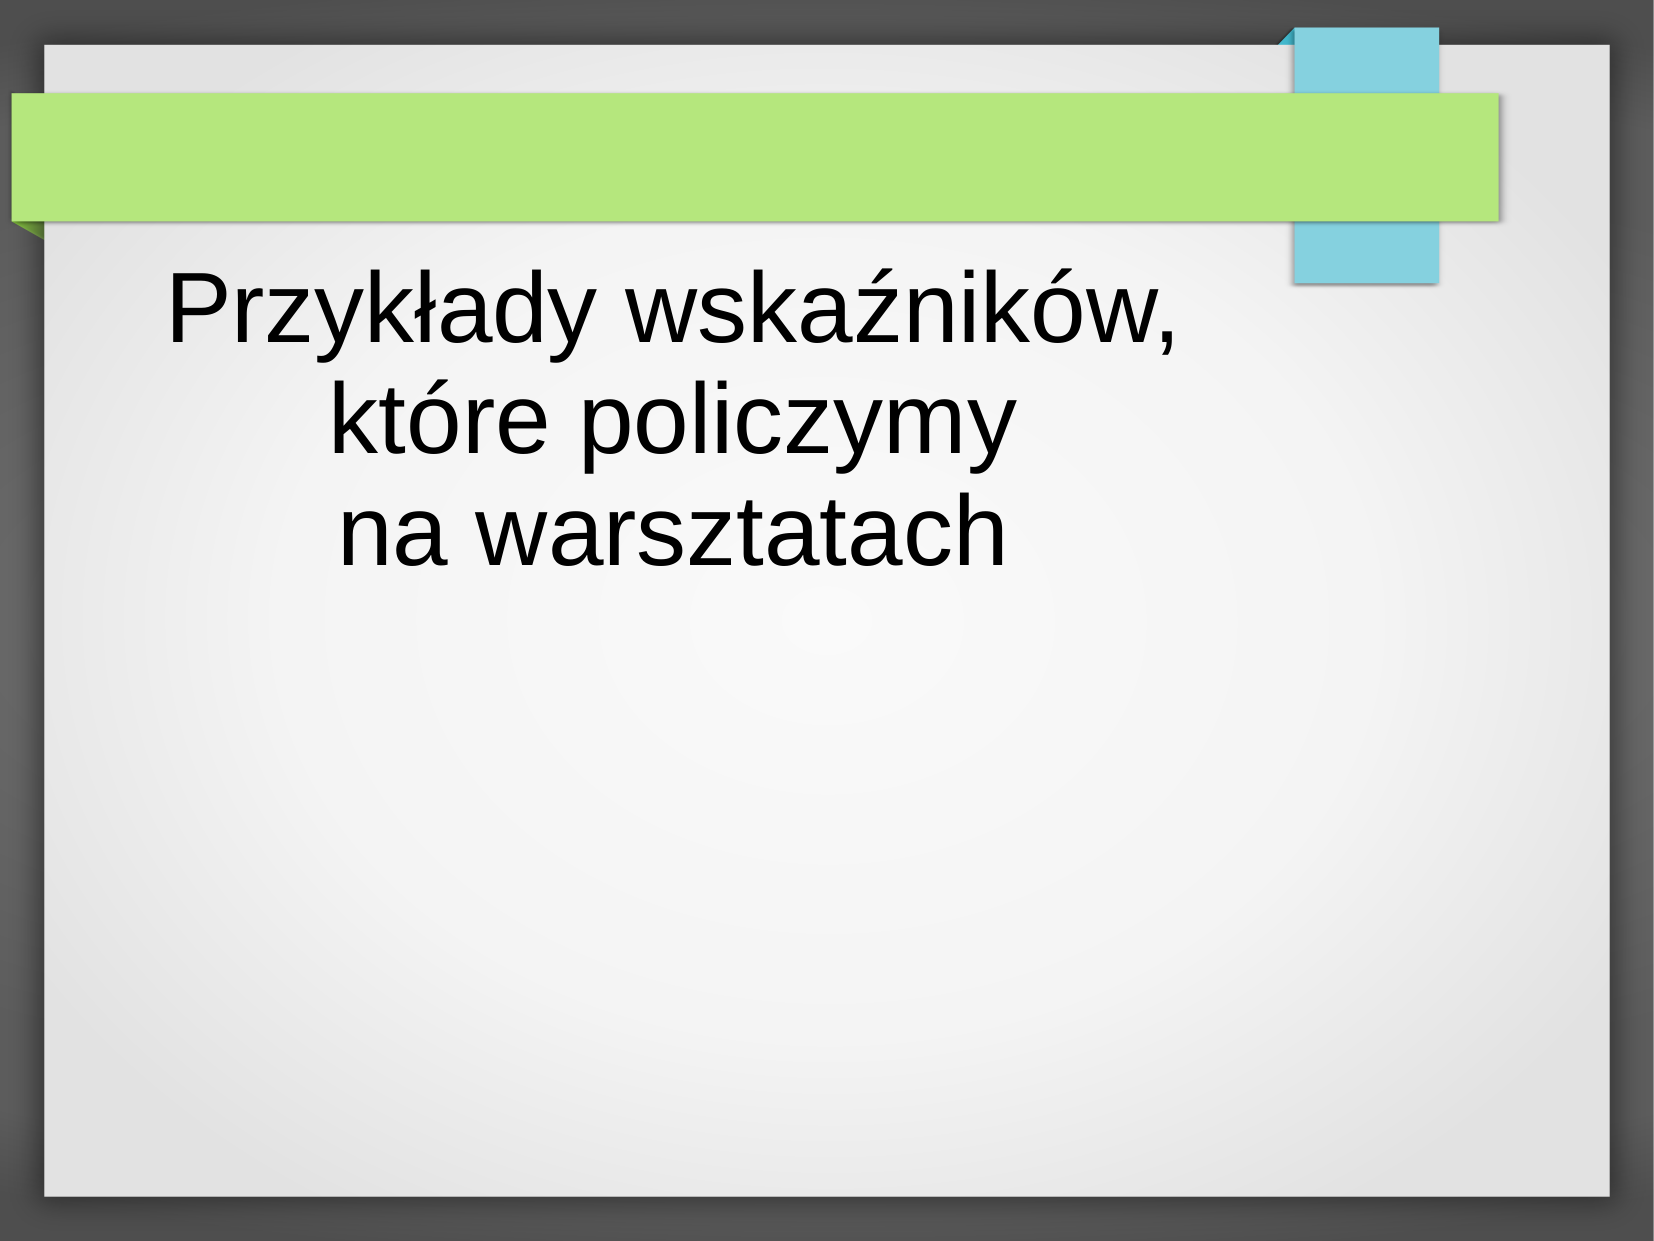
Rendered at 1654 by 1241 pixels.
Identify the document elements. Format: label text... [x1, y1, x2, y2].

subtitle Przykłady wskaźników, które policzymy na warsztatach [82, 94, 1264, 745]
picture [0, 0, 1654, 1241]
